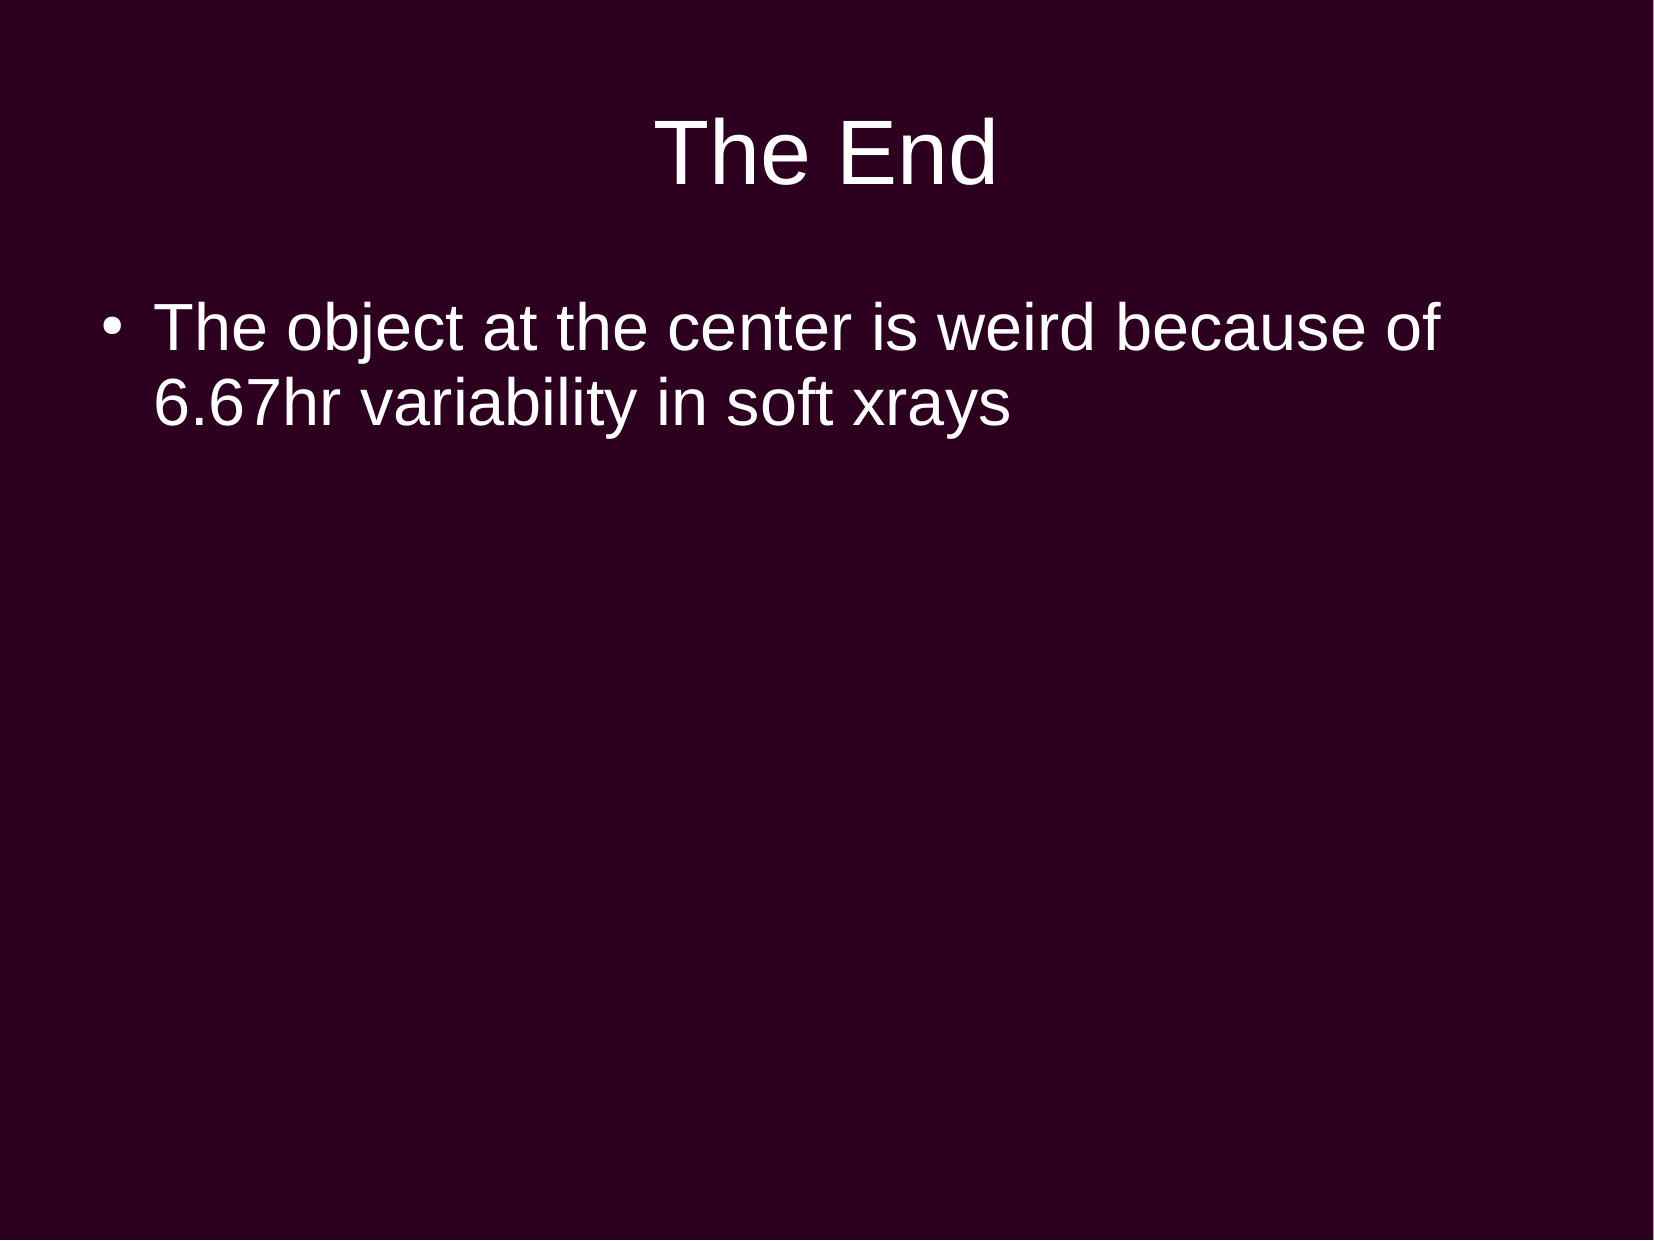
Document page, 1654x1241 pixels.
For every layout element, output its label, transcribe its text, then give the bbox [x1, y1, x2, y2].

list The object at the center is weird because of 6.67hr variability in soft xrays [82, 290, 1571, 1010]
title The End [82, 49, 1571, 257]
